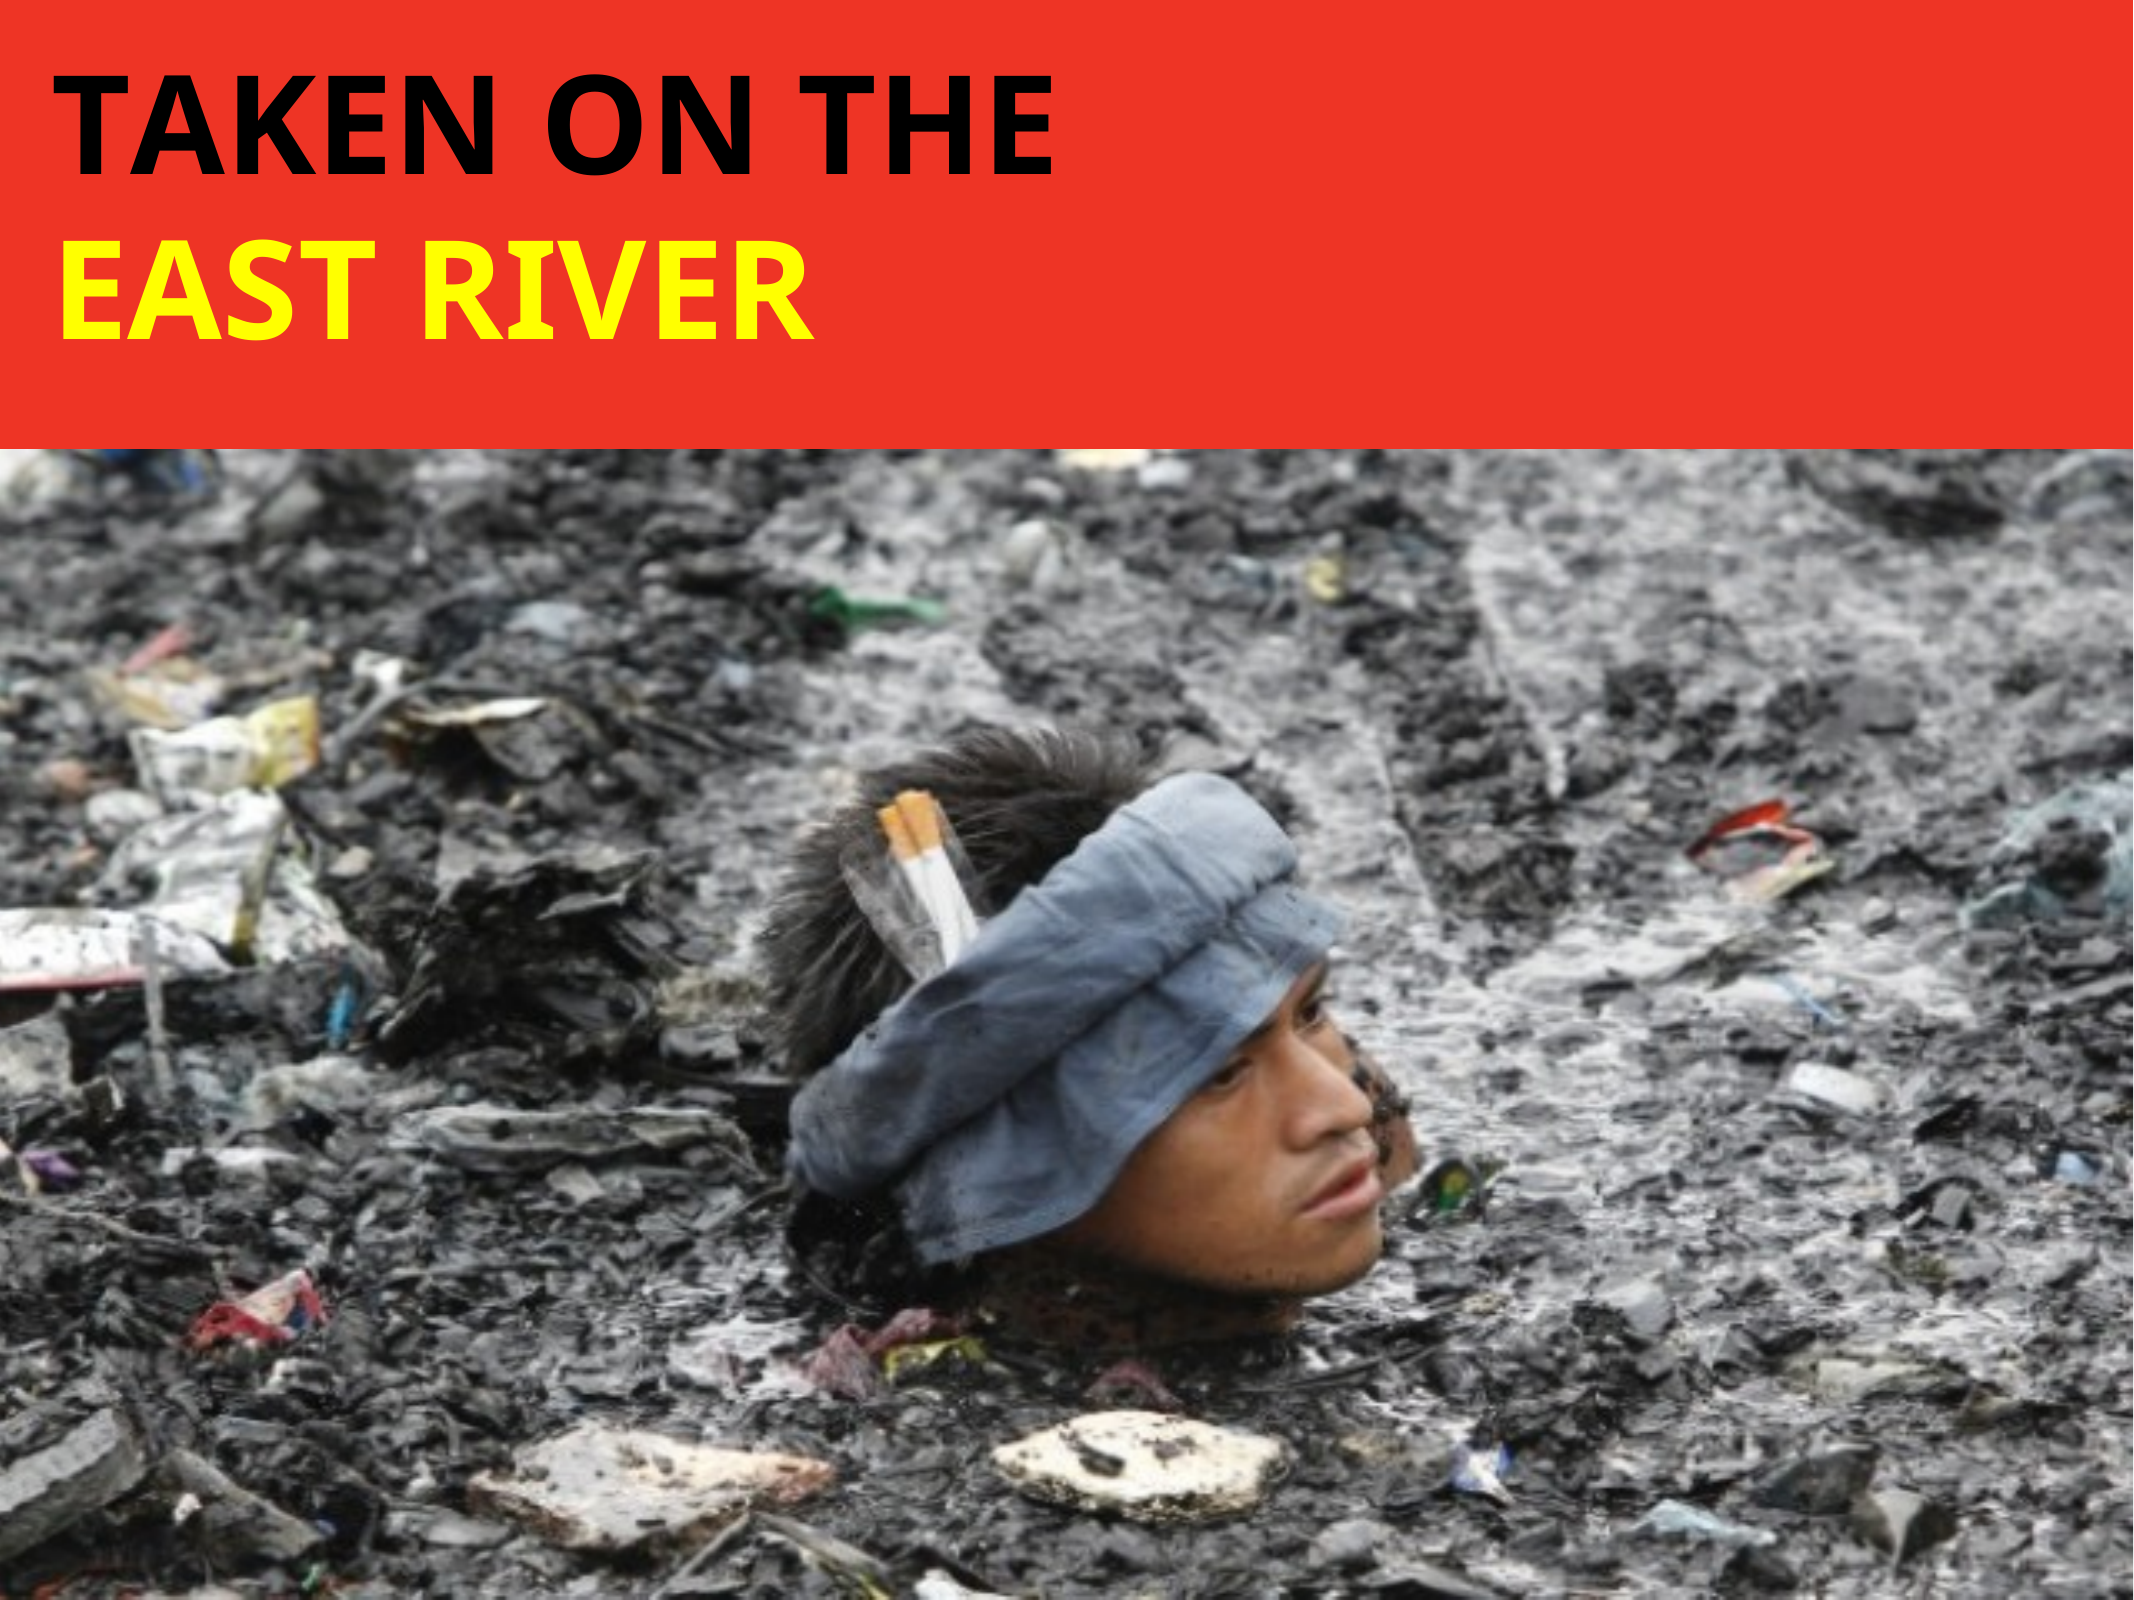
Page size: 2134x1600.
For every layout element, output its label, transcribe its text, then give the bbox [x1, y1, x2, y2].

picture [0, 449, 2134, 1600]
text_box TAKEN ON THE EAST RIVER [41, 37, 2134, 449]
